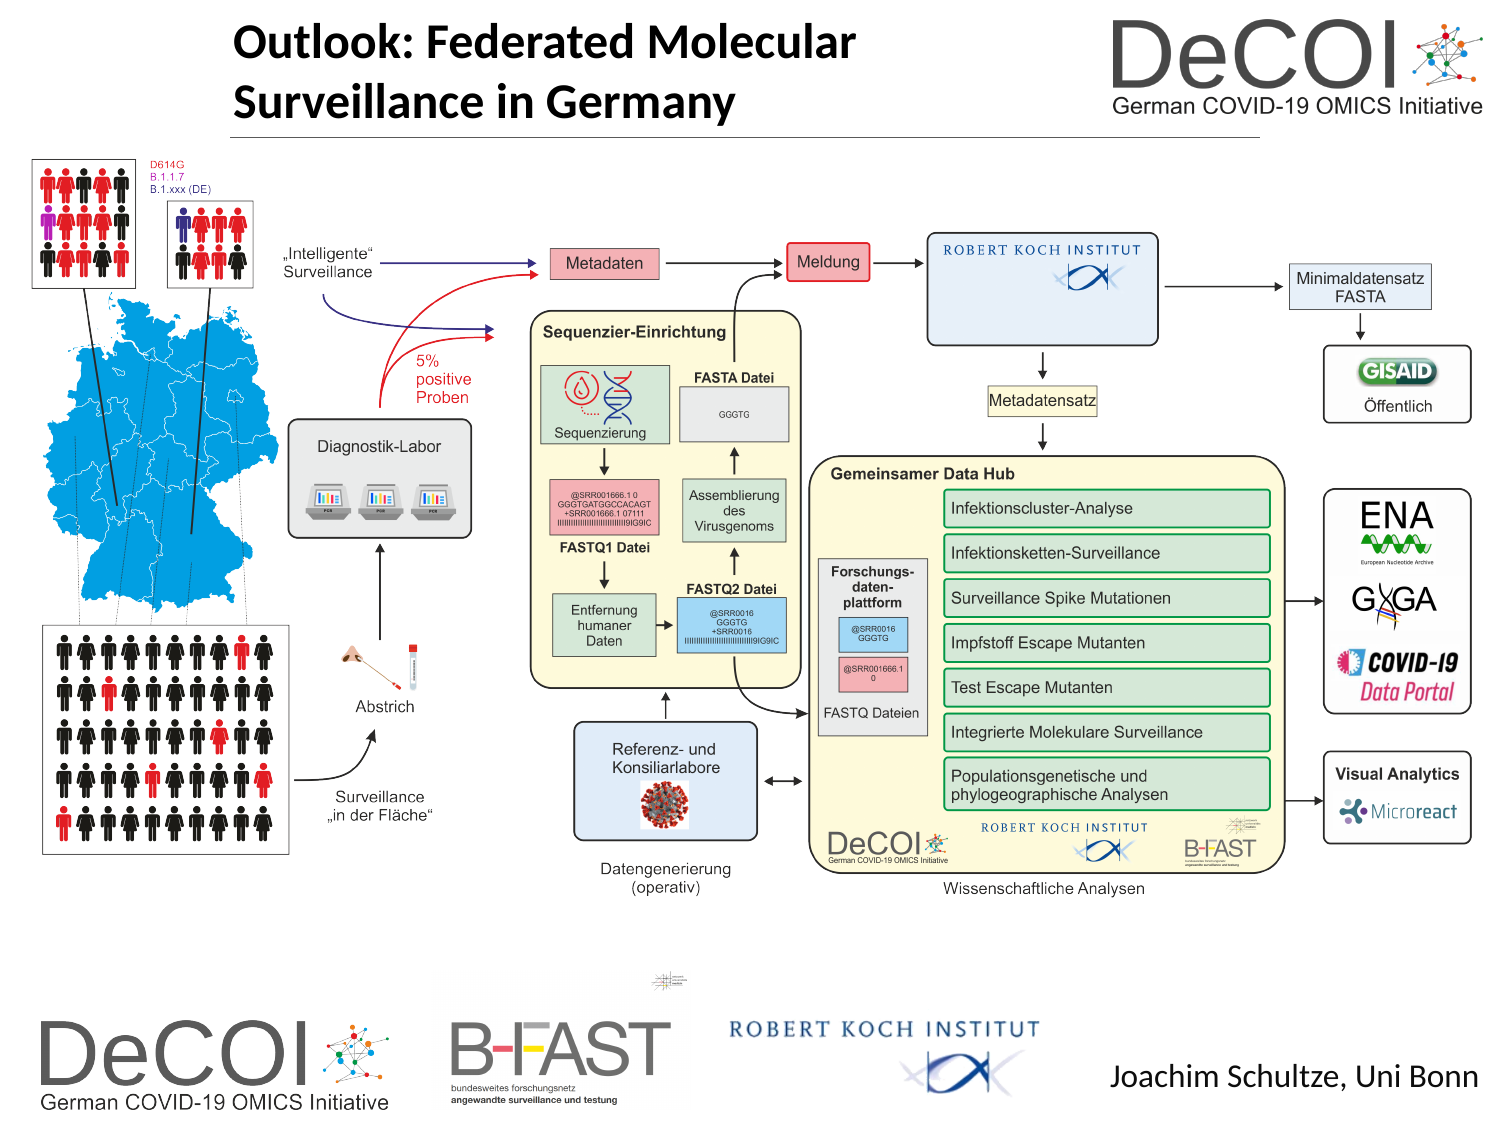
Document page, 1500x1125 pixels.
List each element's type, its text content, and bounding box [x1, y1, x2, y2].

picture [1113, 19, 1483, 114]
picture [41, 1020, 389, 1110]
text_box Joachim Schultze, Uni Bonn [1095, 1046, 1495, 1102]
text_box Outlook: Federated Molecular Surveillance in Germany [218, 0, 1081, 136]
picture [5, 148, 1492, 905]
picture [431, 970, 691, 1110]
picture [726, 1009, 1058, 1110]
